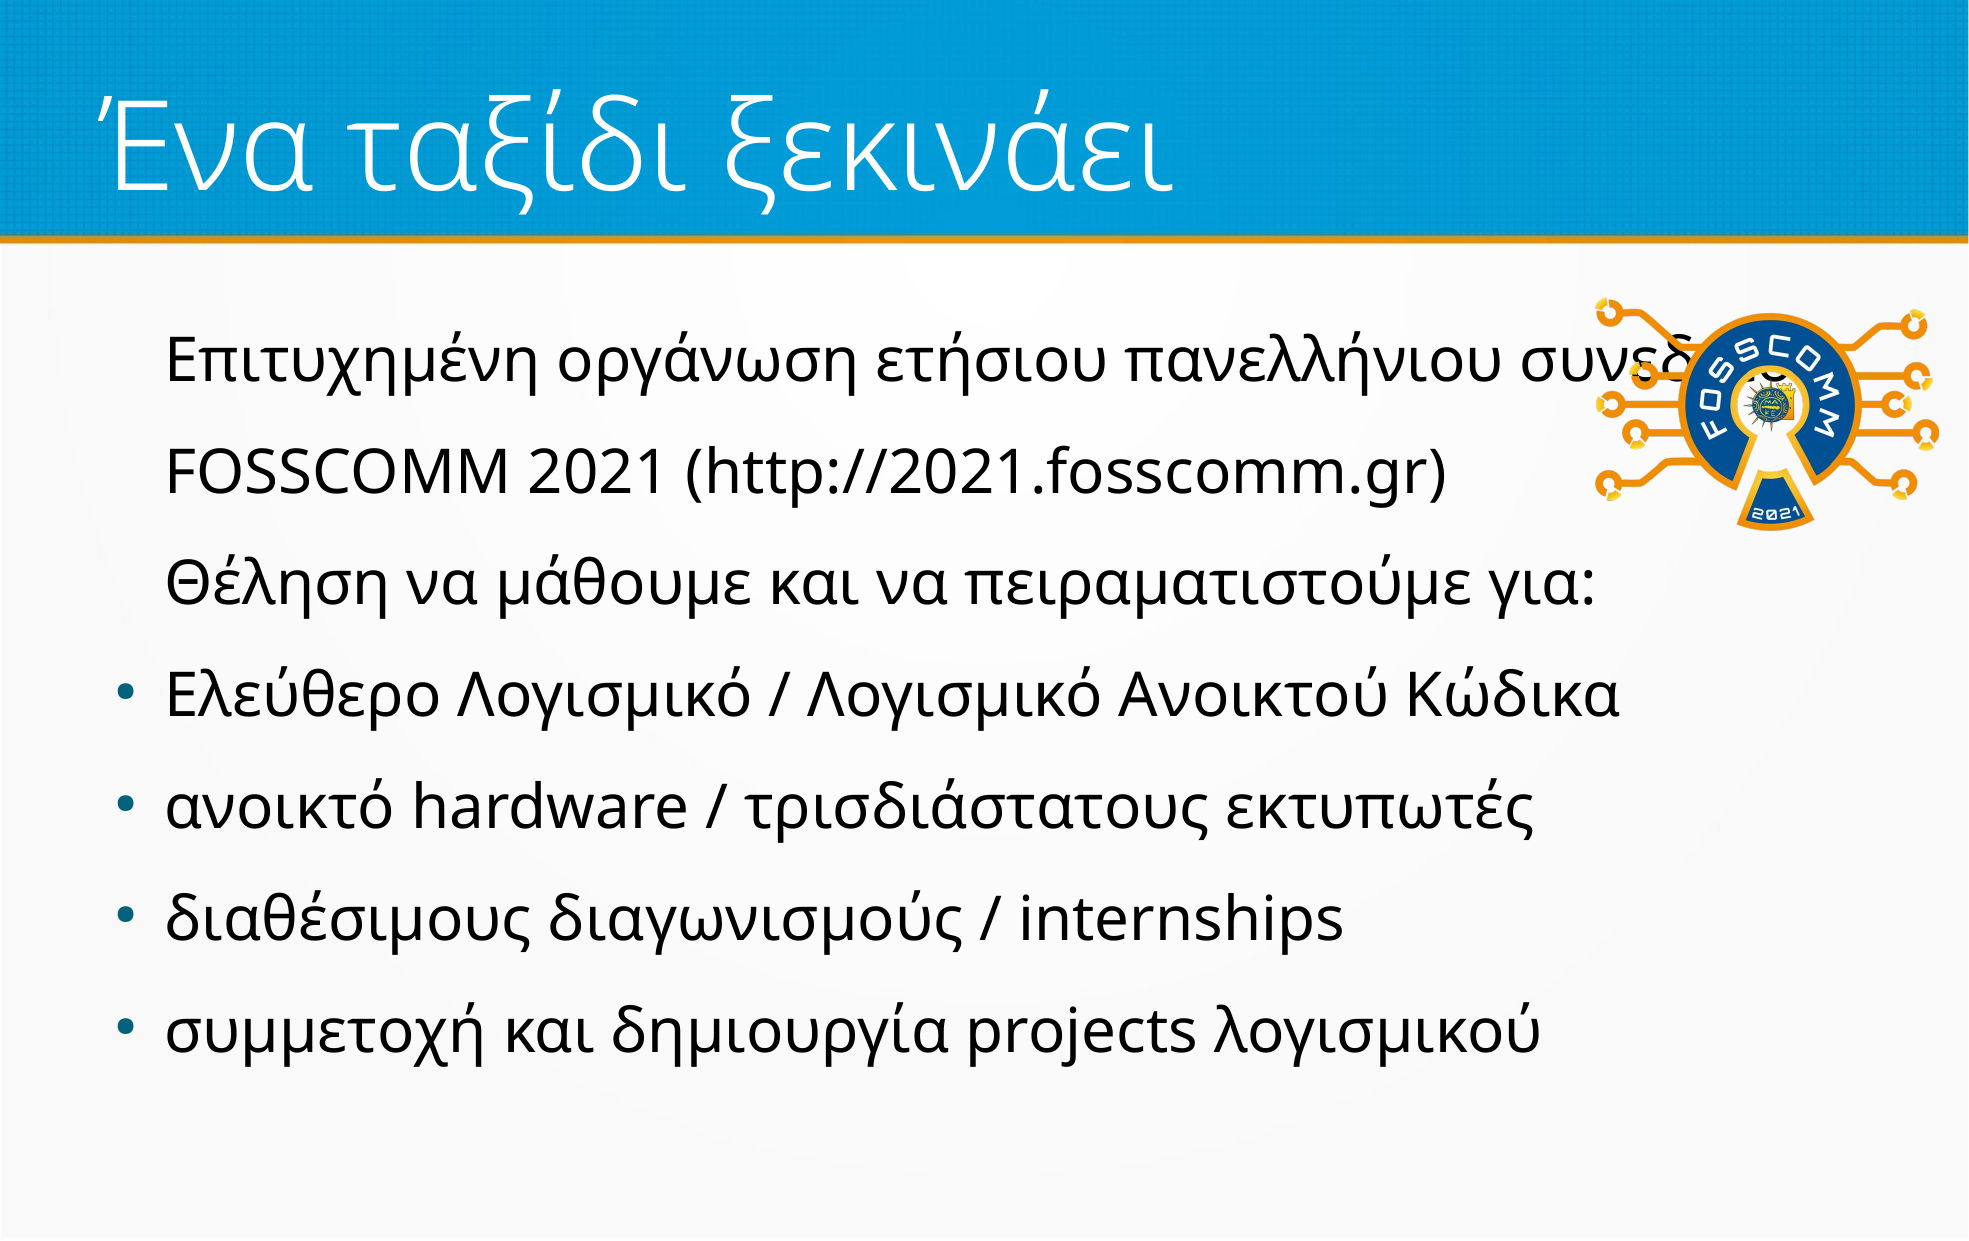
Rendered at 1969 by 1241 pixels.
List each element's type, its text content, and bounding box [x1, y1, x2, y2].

list Επιτυχημένη οργάνωση ετήσιου πανελλήνιου συνεδρίου: FOSSCOMM 2021 (http://2021.fosscomm.gr) Θέληση να μάθουμε και να πειραματιστούμε για: Ελεύθερο Λογισμικό / Λογισμικό Ανοικτού Κώδικα ανοικτό hardware / τρισδιάστατους εκτυπωτές διαθέσιμους διαγωνισμούς / internships συμμετοχή και δημιουργία projects λογισμικού [98, 315, 1861, 1081]
title Ένα ταξίδι ξεκινάει [98, 19, 1870, 227]
picture [0, 233, 1969, 1241]
